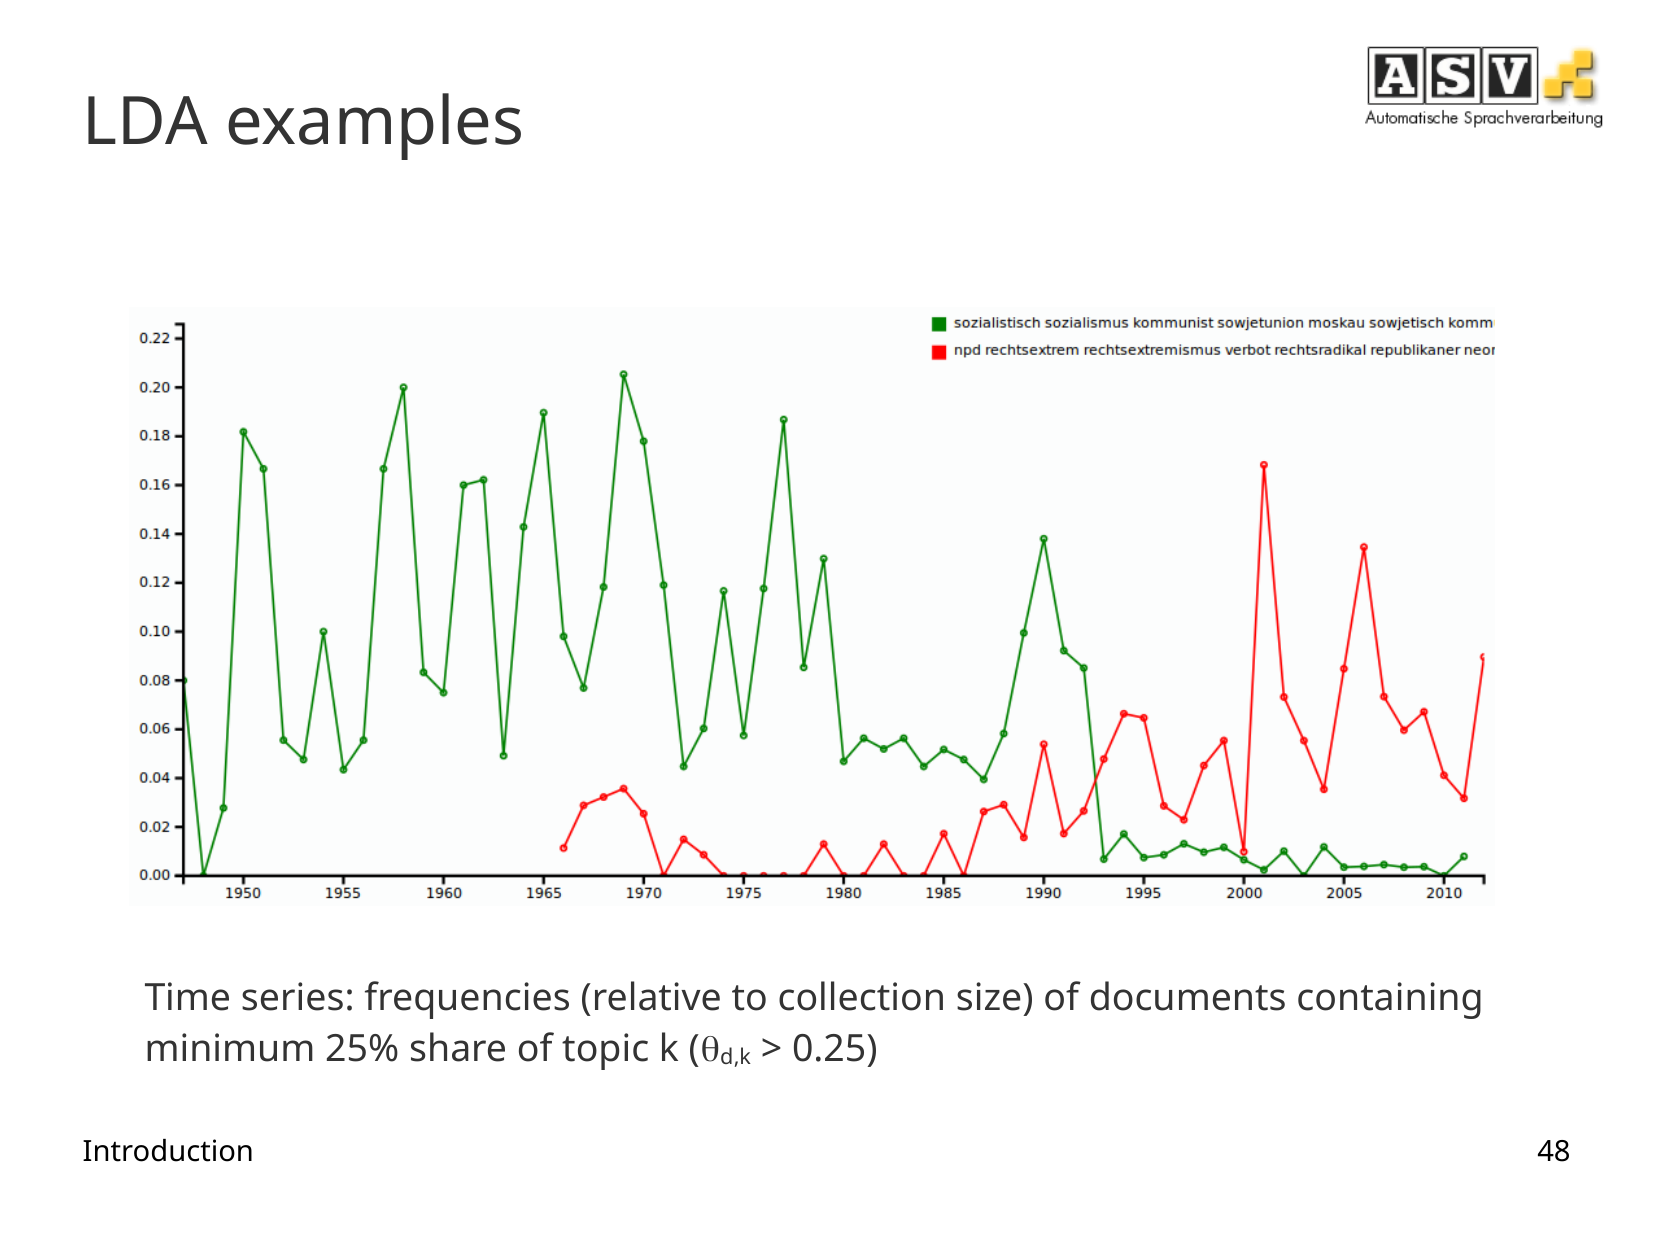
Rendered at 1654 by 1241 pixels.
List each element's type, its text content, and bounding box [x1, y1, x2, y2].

picture [129, 307, 1495, 906]
picture [1364, 43, 1605, 129]
text_box Time series: frequencies (relative to collection size) of documents containing minimum 25% share of topic k (d,k > 0.25) [129, 962, 1630, 1087]
title LDA examples [82, 49, 1347, 189]
